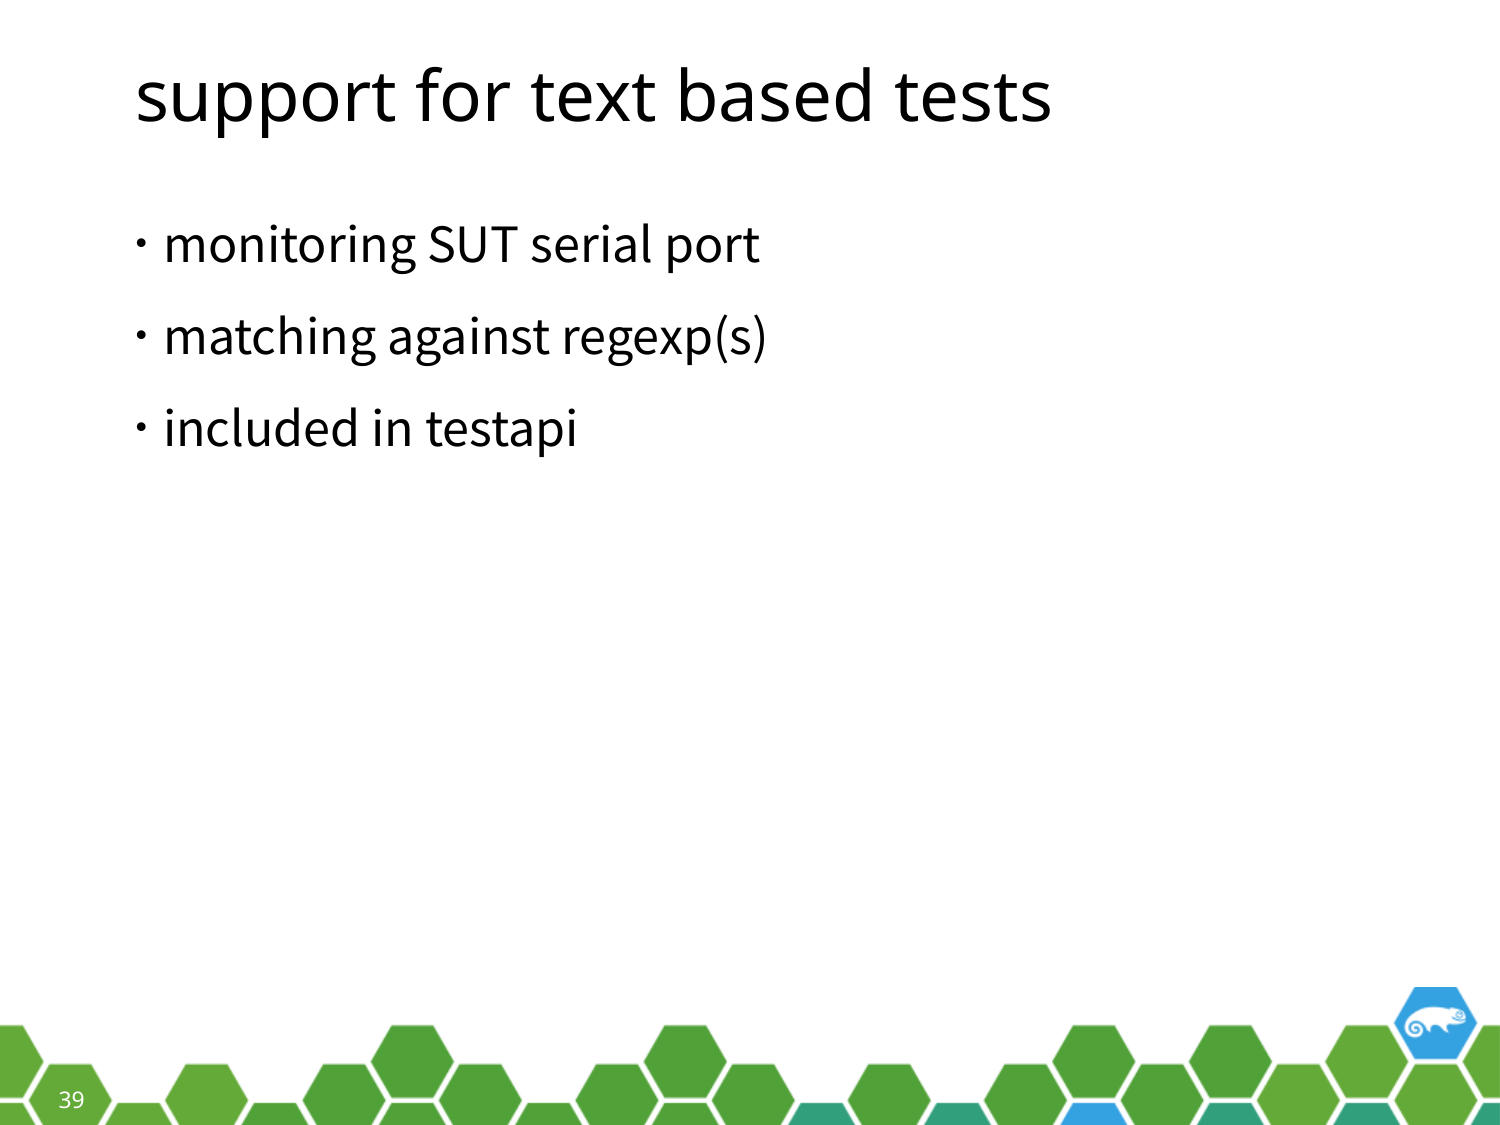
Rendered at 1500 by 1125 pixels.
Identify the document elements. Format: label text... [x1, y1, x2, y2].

title support for text based tests [135, 12, 1372, 175]
picture [0, 987, 1500, 1125]
list monitoring SUT serial port matching against regexp(s) included in testapi [135, 208, 1372, 862]
